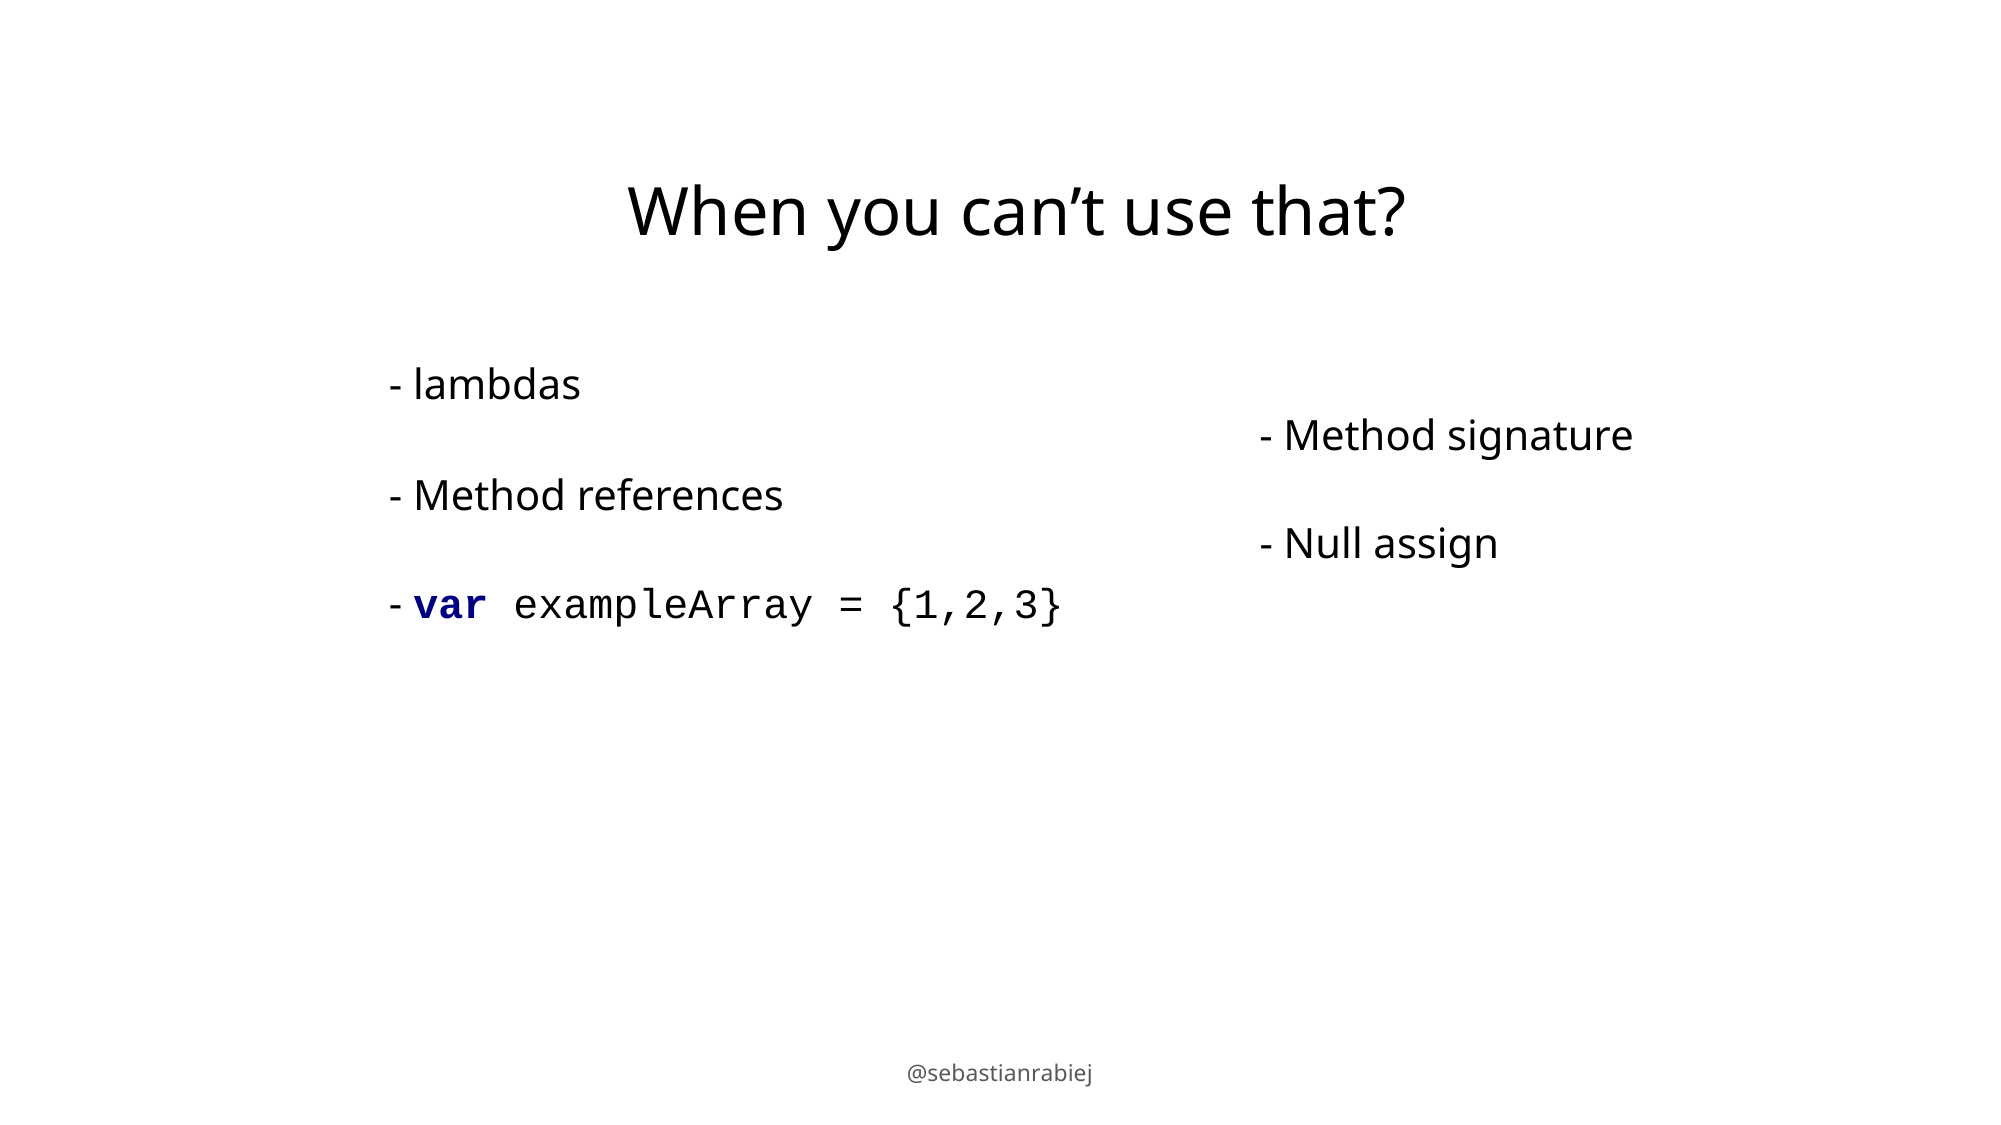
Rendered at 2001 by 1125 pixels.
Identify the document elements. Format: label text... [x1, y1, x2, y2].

text_box - var exampleArray = {1,2,3} [373, 569, 1090, 635]
text_box - Null assign [1244, 509, 1504, 575]
text_box - Method signature [1244, 401, 1626, 467]
text_box - lambdas [373, 350, 587, 417]
text_box When you can’t use that? [612, 161, 1400, 258]
text_box - Method references [373, 461, 777, 527]
text_box @sebastianrabiej [662, 1042, 1338, 1103]
